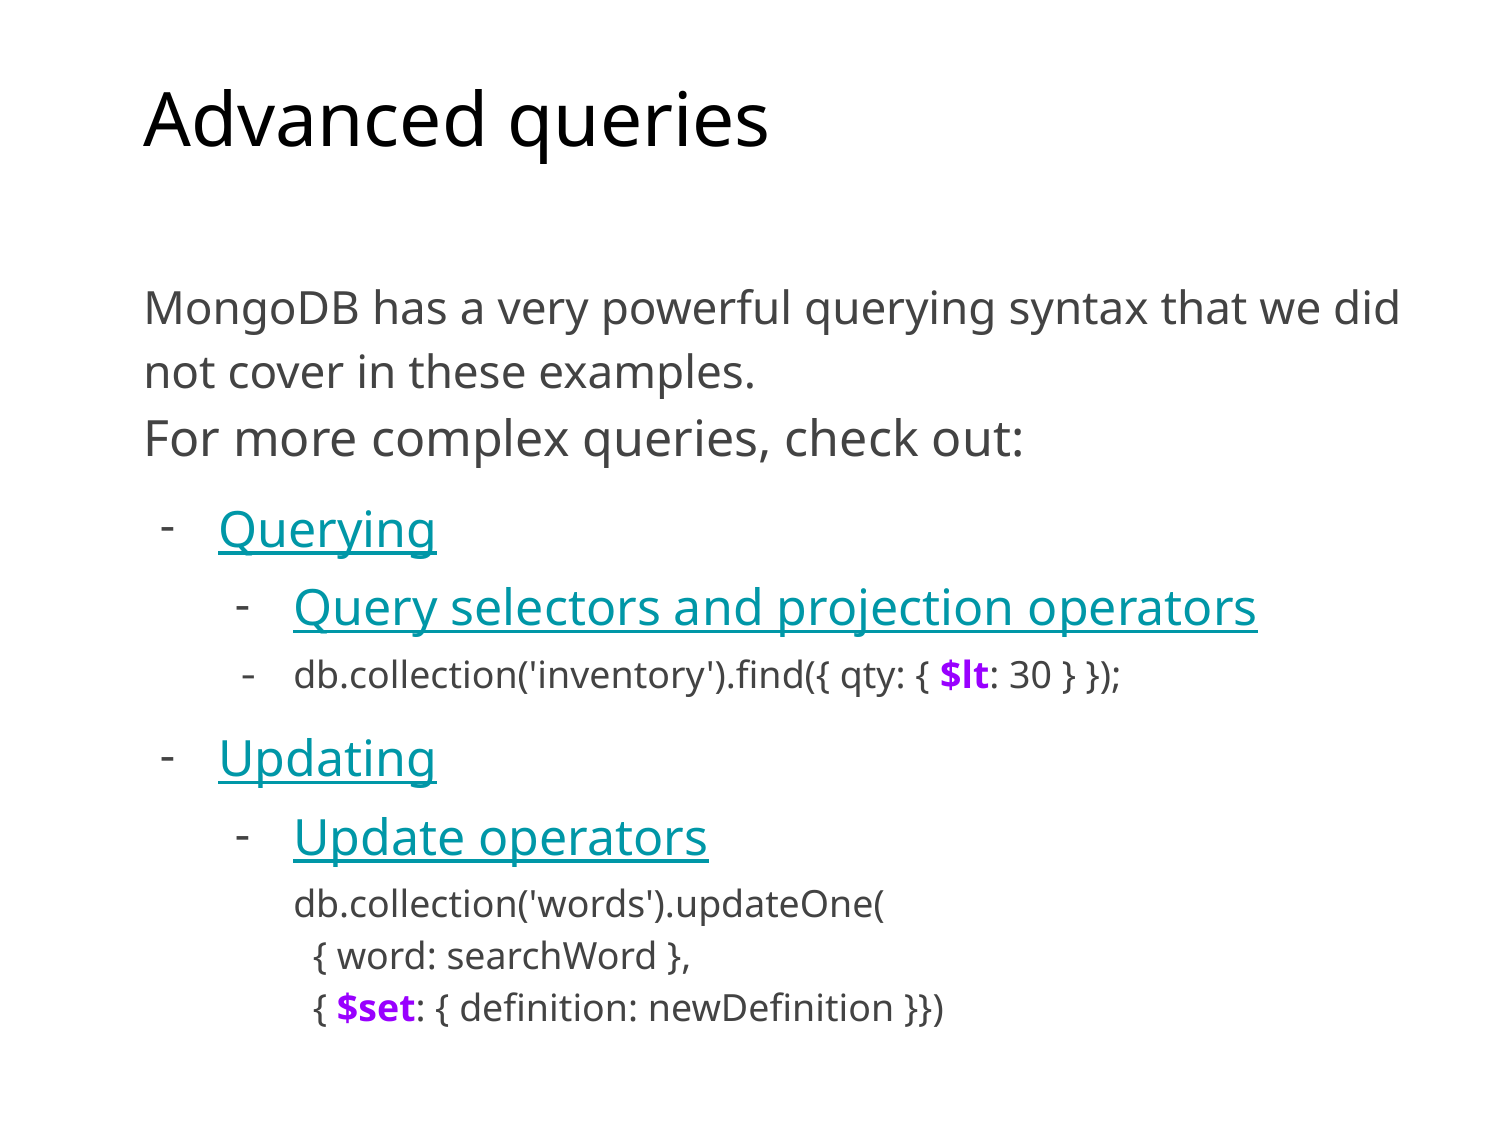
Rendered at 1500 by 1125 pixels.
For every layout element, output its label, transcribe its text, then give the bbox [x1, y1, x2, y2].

title Advanced queries [128, 56, 1372, 183]
list MongoDB has a very powerful querying syntax that we did not cover in these examples. For more complex queries, check out: Querying Query selectors and projection operators db.collection('inventory').find({ qty: { $lt: 30 } }); Updating Update operators db.collection('words').updateOne( { word: searchWord }, { $set: { definition: newDefinition }}) [128, 255, 1442, 1098]
